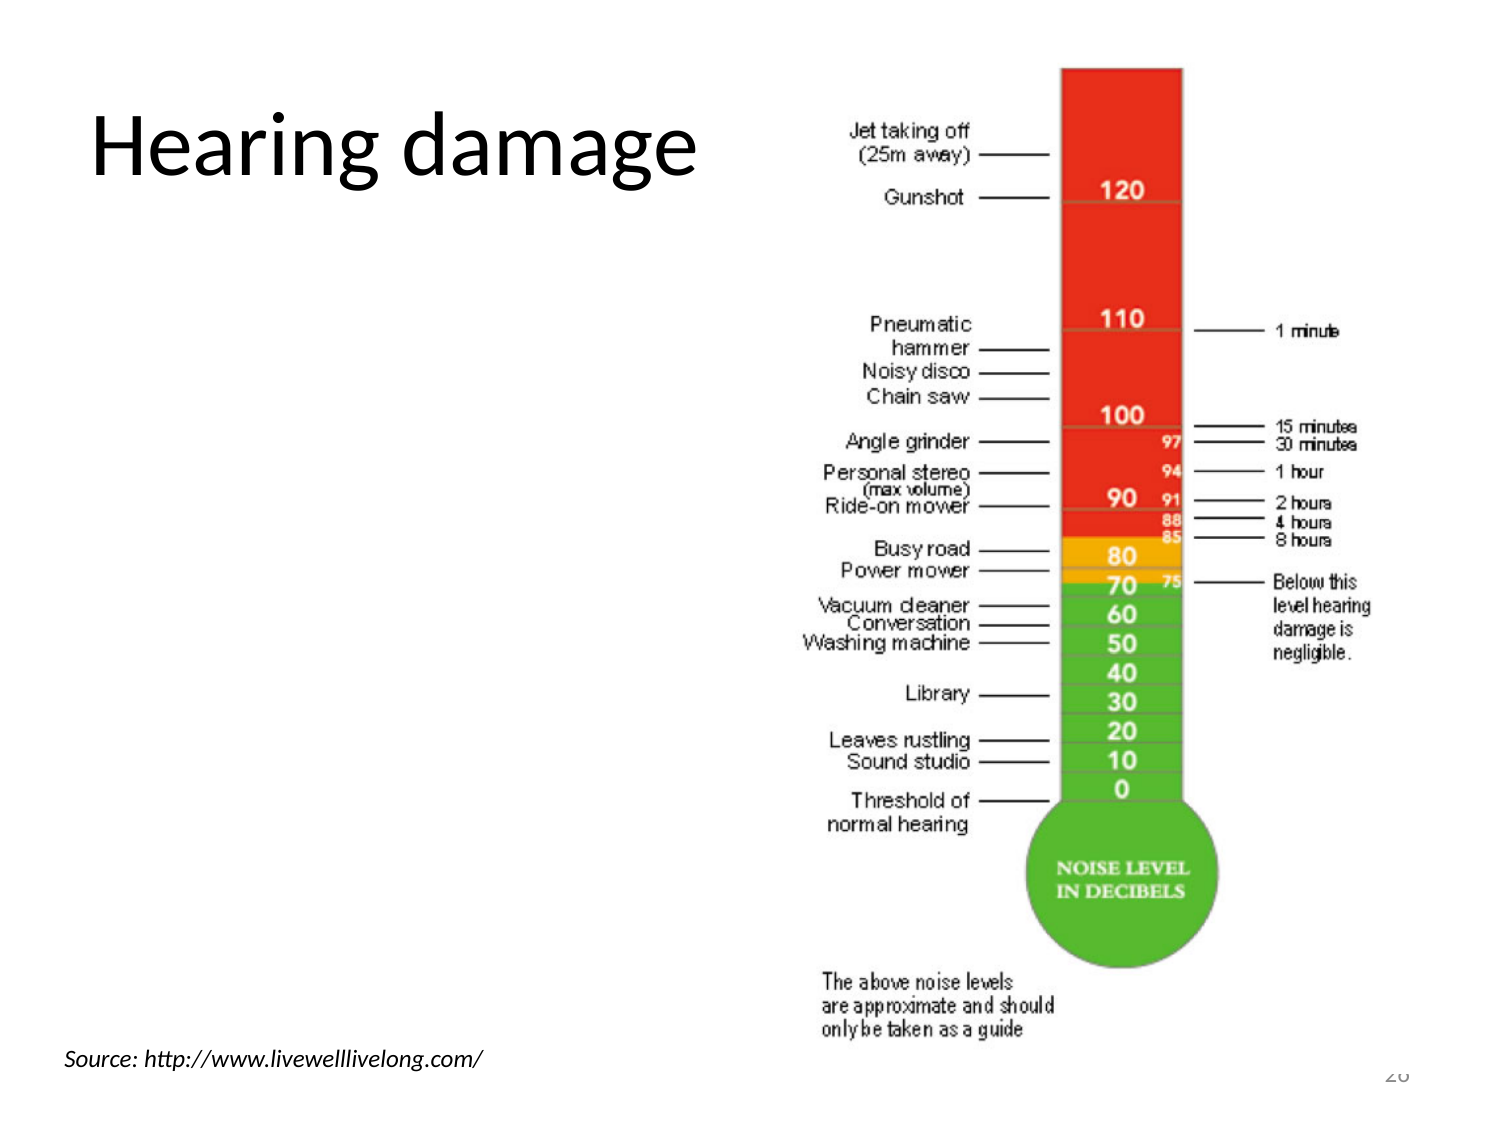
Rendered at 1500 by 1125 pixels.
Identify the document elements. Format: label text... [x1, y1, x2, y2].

picture [785, 42, 1459, 1074]
text_box Hearing damage [74, 45, 785, 233]
text_box Source: http://www.livewelllivelong.com/ [49, 1035, 499, 1080]
